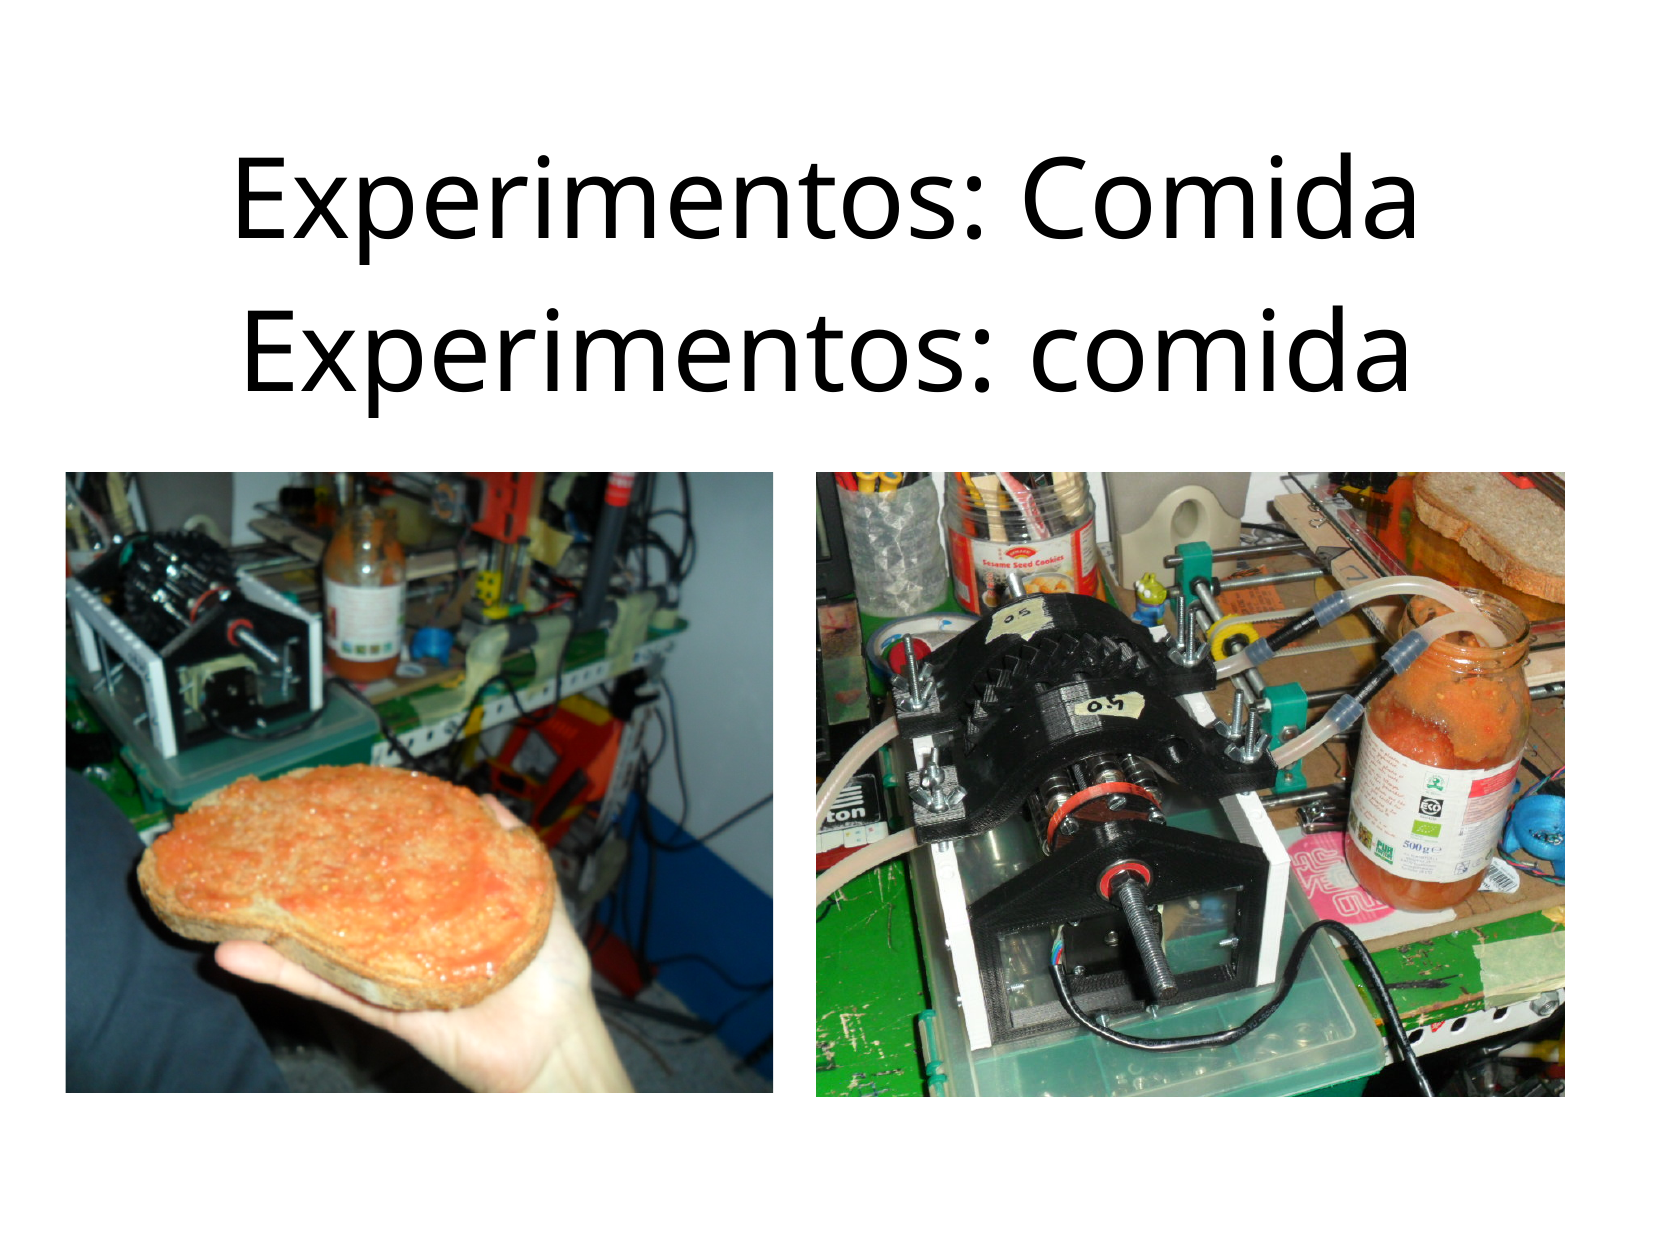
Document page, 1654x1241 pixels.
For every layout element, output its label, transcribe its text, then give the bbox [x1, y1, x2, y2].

picture [65, 472, 774, 1093]
text_box Experimentos: Comida Experimentos: comida [94, 110, 1560, 1130]
picture [816, 472, 1565, 1097]
